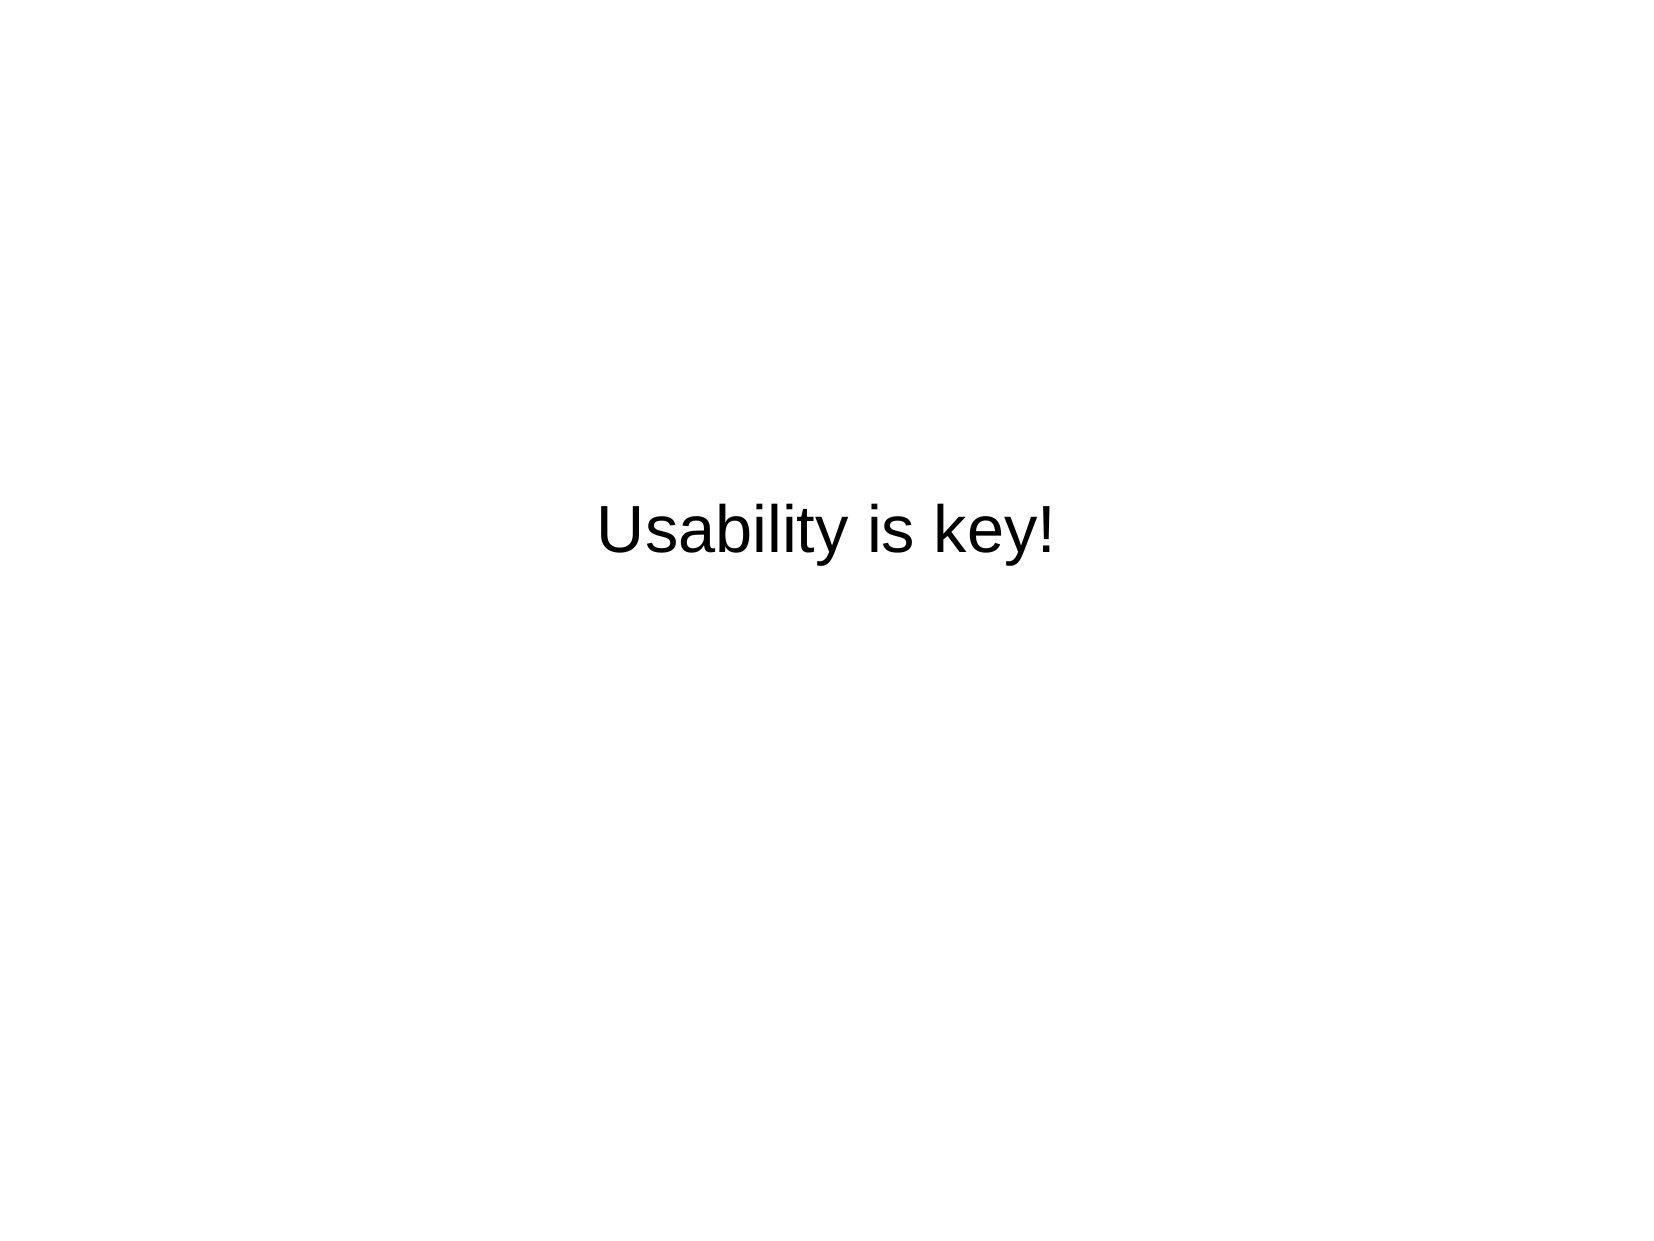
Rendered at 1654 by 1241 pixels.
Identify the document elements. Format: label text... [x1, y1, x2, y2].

subtitle Usability is key! [82, 49, 1571, 1010]
